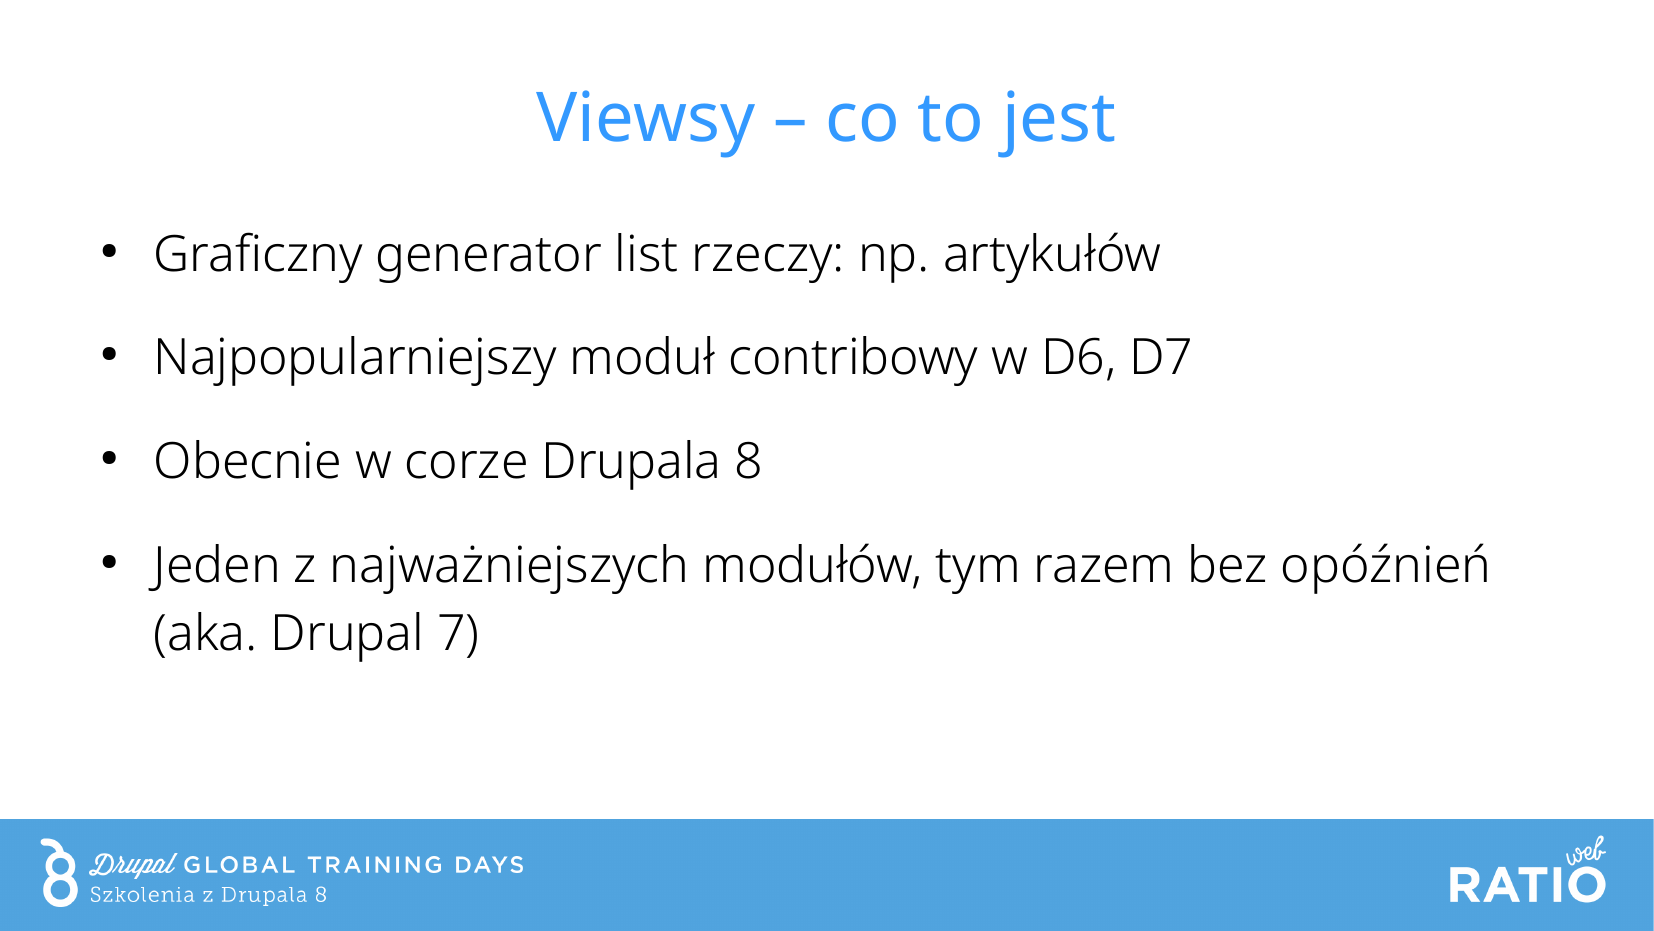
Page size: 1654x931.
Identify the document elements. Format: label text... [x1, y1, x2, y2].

picture [0, 0, 1654, 931]
list Graficzny generator list rzeczy: np. artykułów Najpopularniejszy moduł contribowy w D6, D7 Obecnie w corze Drupala 8 Jeden z najważniejszych modułów, tym razem bez opóźnień (aka. Drupal 7) [82, 217, 1571, 758]
title Viewsy – co to jest [82, 37, 1571, 193]
